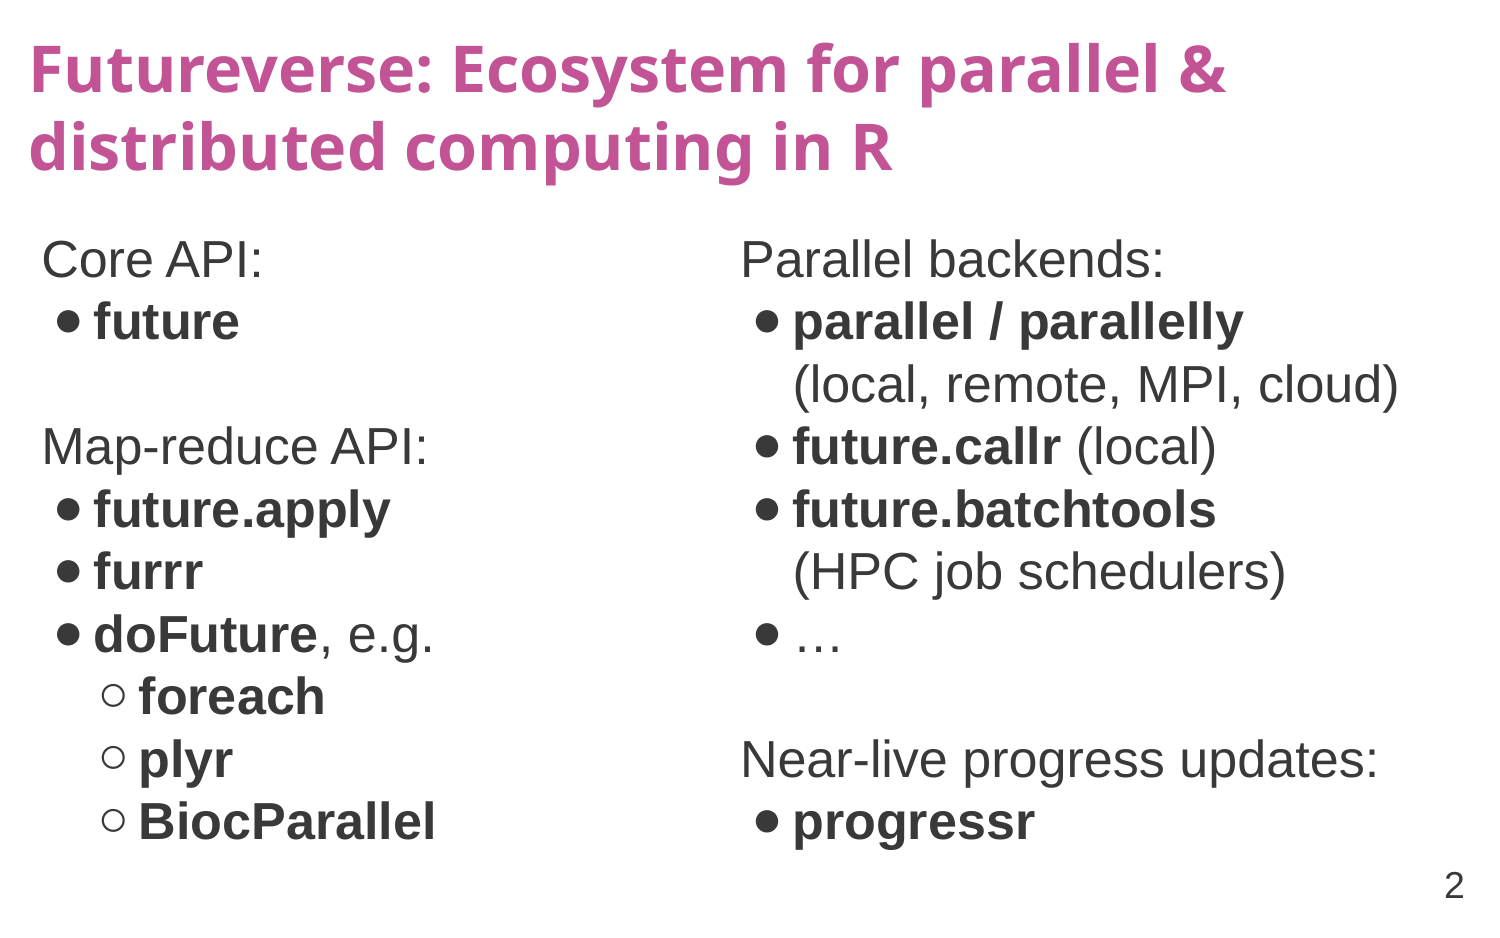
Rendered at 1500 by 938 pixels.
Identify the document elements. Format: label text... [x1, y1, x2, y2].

slide_number <number> [1395, 858, 1480, 910]
list Core API: future Map-reduce API: future.apply furrr doFuture, e.g. foreach plyr BiocParallel [26, 210, 705, 907]
list Parallel backends: parallel / parallelly (local, remote, MPI, cloud) future.callr (local) future.batchtools (HPC job schedulers) … Near-live progress updates: progressr [725, 210, 1480, 907]
title Futureverse: Ecosystem for parallel & distributed computing in R [13, 13, 1480, 153]
